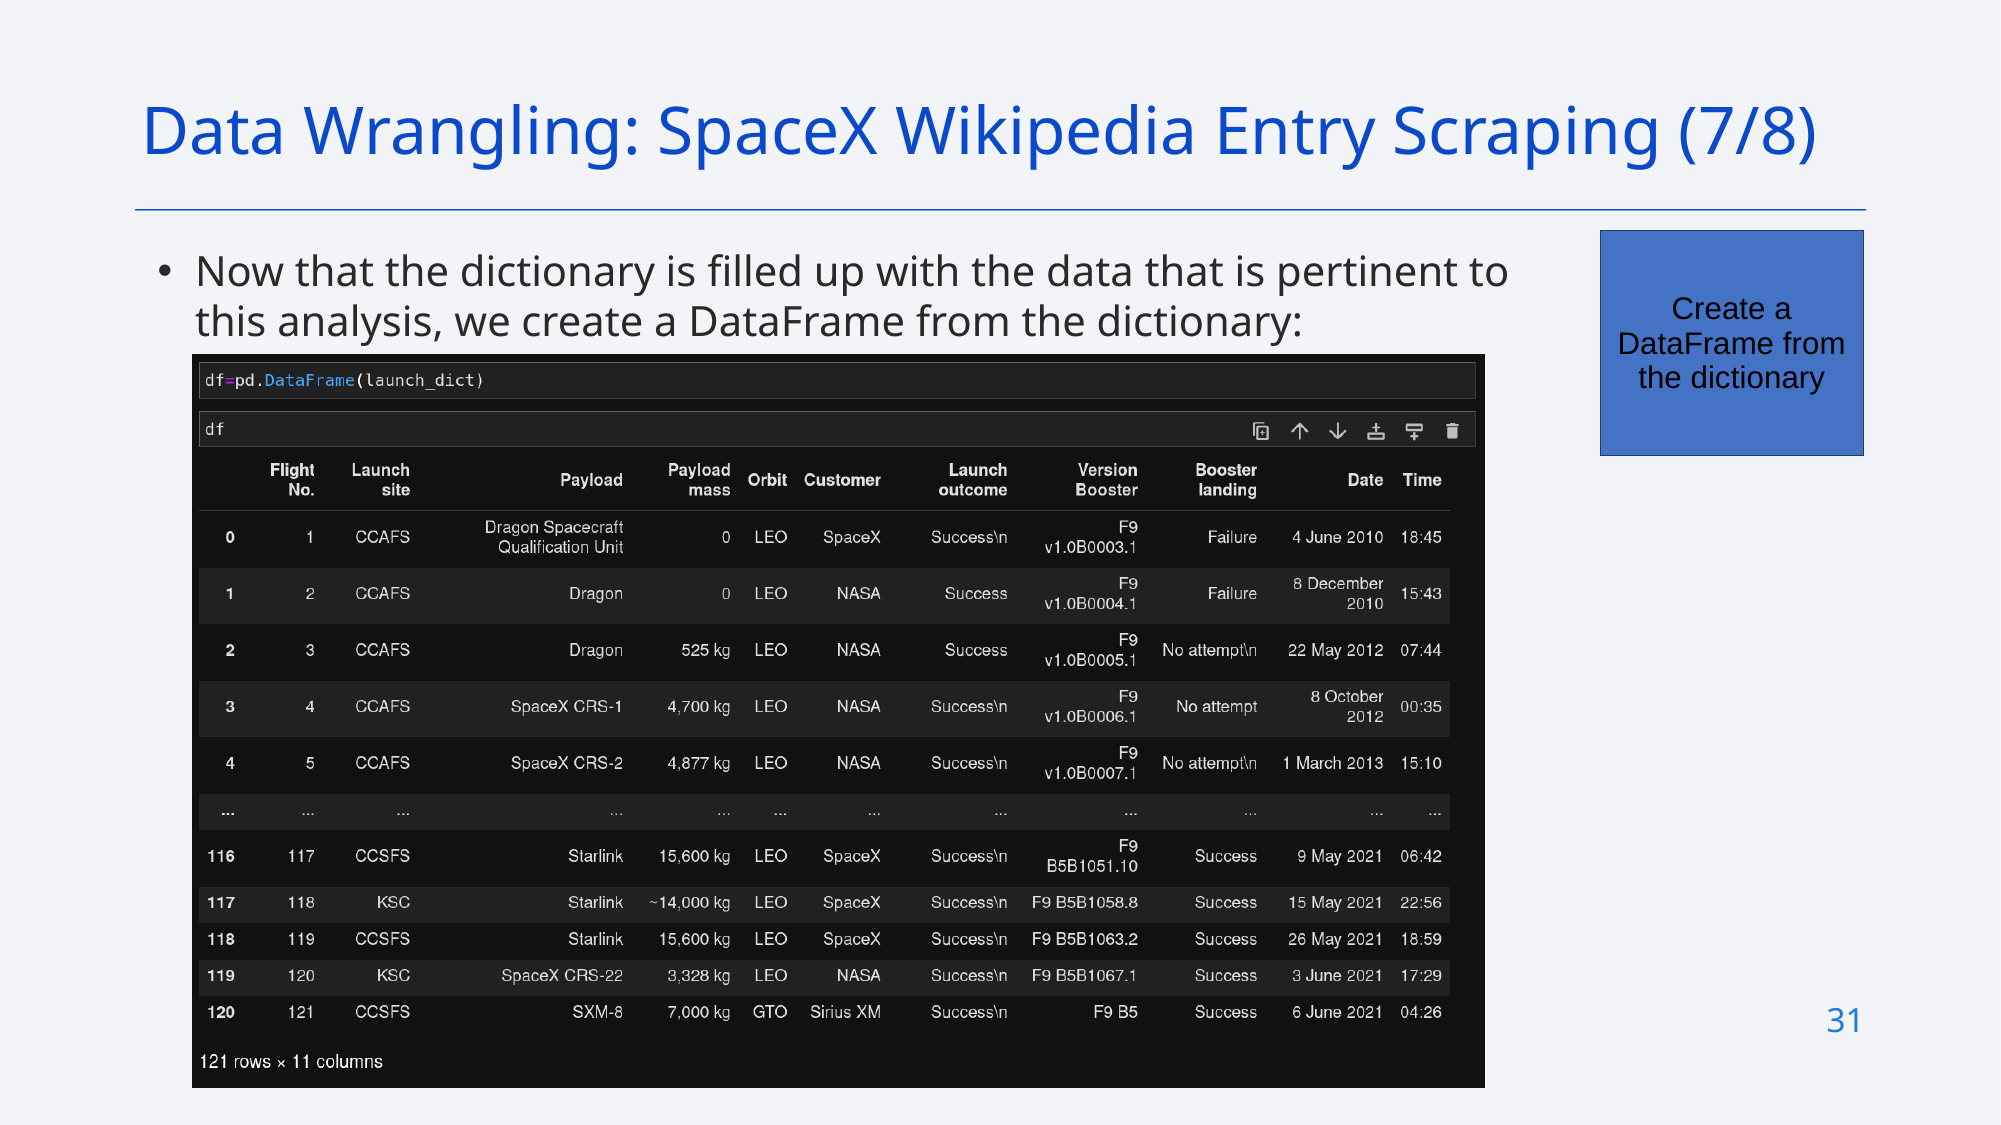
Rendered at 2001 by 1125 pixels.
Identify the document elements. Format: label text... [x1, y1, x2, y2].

picture [0, 0, 2001, 1125]
text_box Data Wrangling: SpaceX Wikipedia Entry Scraping (7/8) [126, 88, 1852, 179]
text_box Create a DataFrame from the dictionary [1600, 230, 1864, 456]
list Now that the dictionary is filled up with the data that is pertinent to this analysis, we create a DataFrame from the dictionary: [142, 237, 1576, 376]
